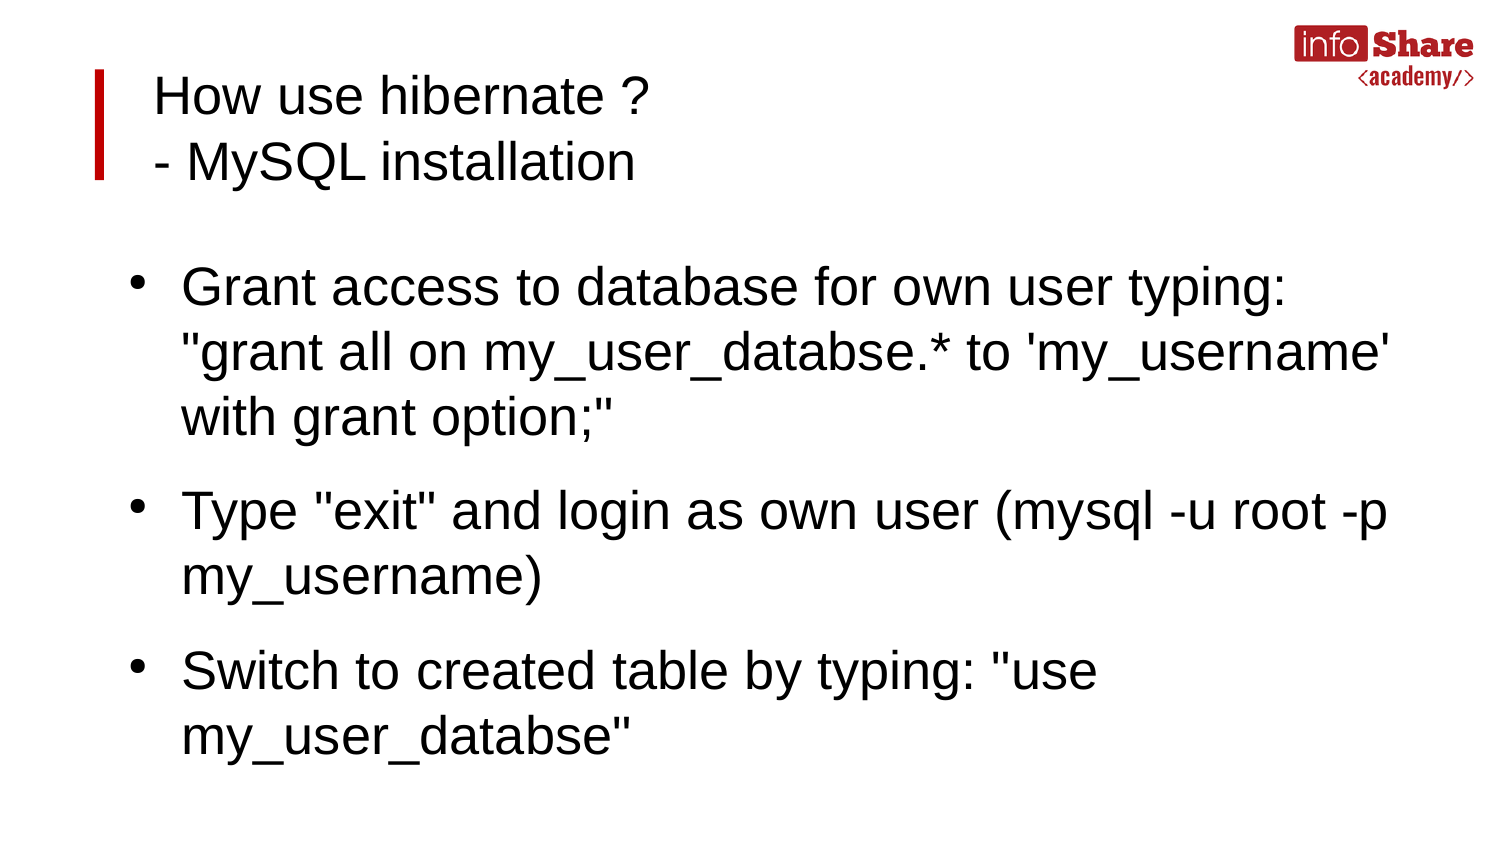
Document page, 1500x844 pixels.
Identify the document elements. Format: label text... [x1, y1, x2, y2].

title How use hibernate ? - MySQL installation [138, 45, 668, 187]
picture [1267, 0, 1500, 117]
list Grant access to database for own user typing: "grant all on my_user_databse.* to 'my_username' with grant option;" Type "exit" and login as own user (mysql -u root -p my_username) Switch to created table by typing: "use my_user_databse" [95, 236, 1453, 753]
